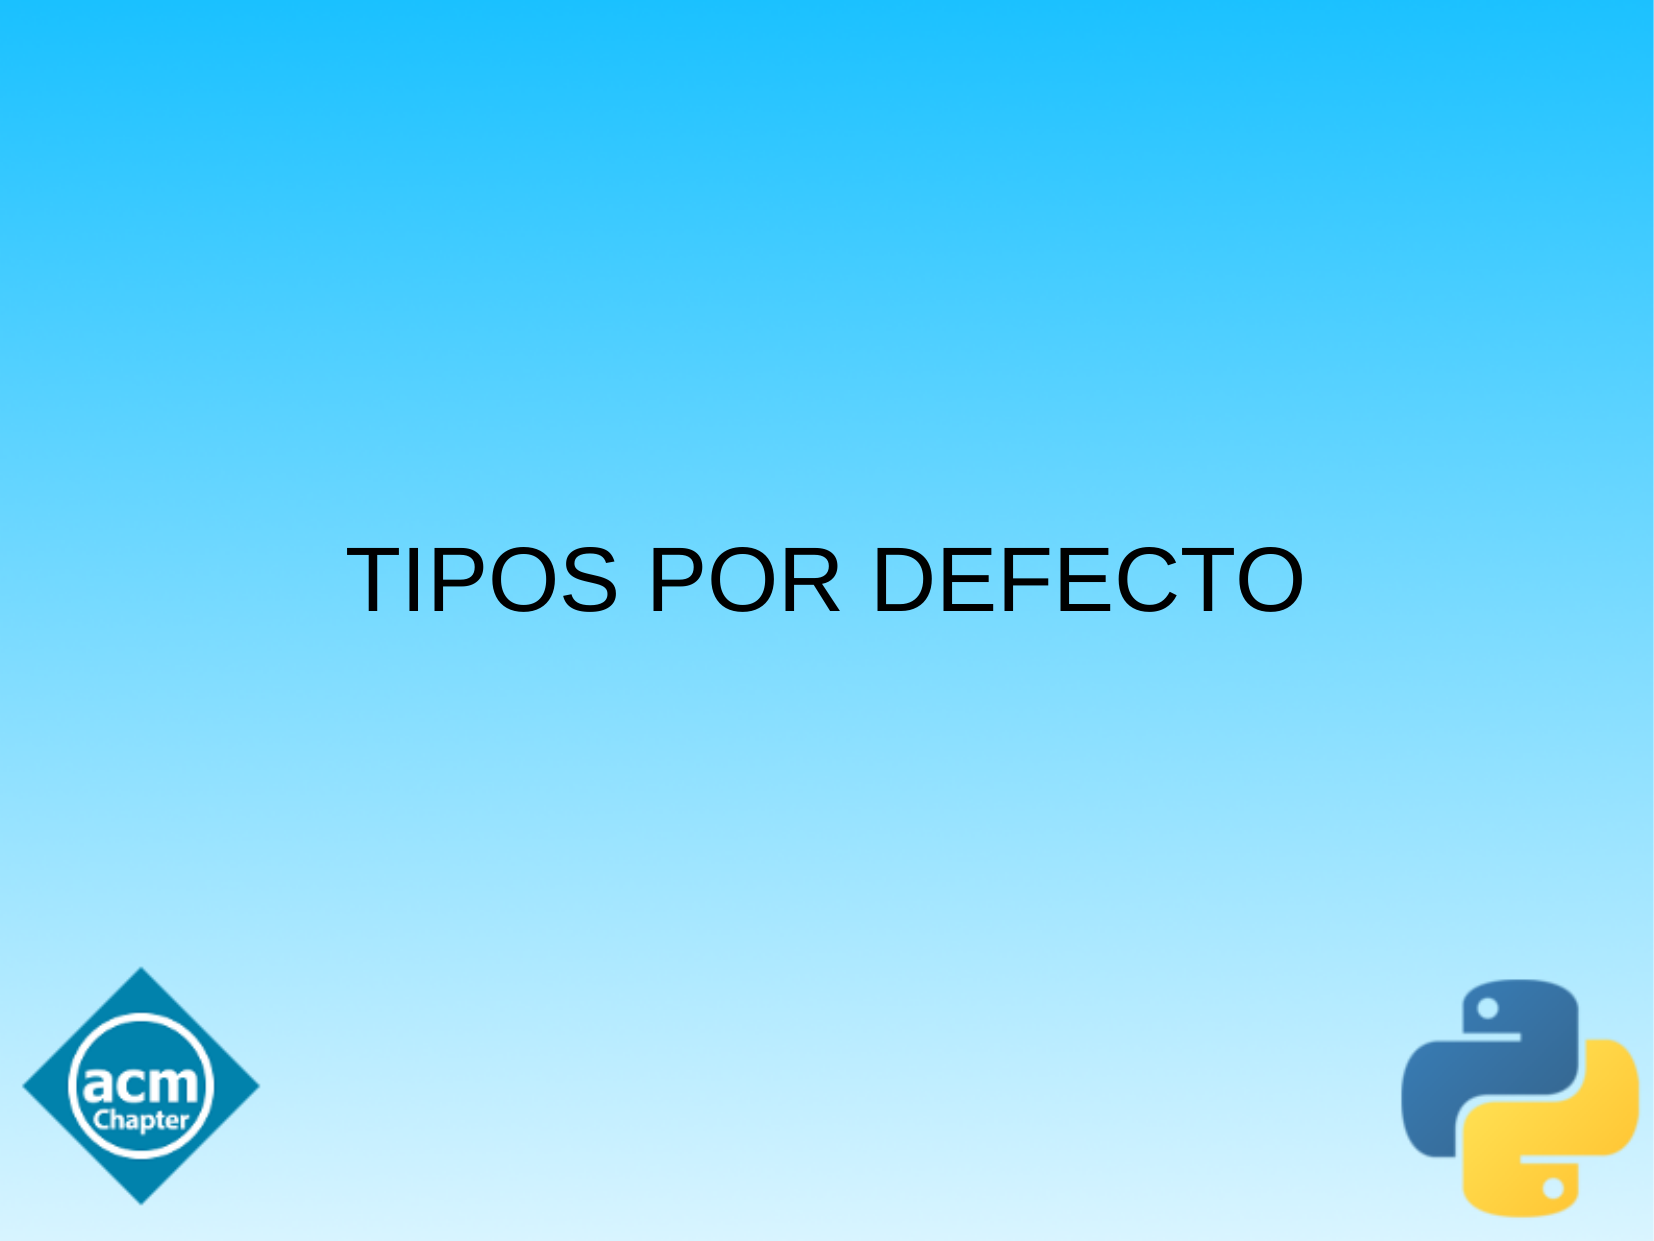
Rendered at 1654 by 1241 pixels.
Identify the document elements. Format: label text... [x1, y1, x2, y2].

picture [0, 0, 1654, 1241]
title TIPOS POR DEFECTO [82, 49, 1571, 1111]
